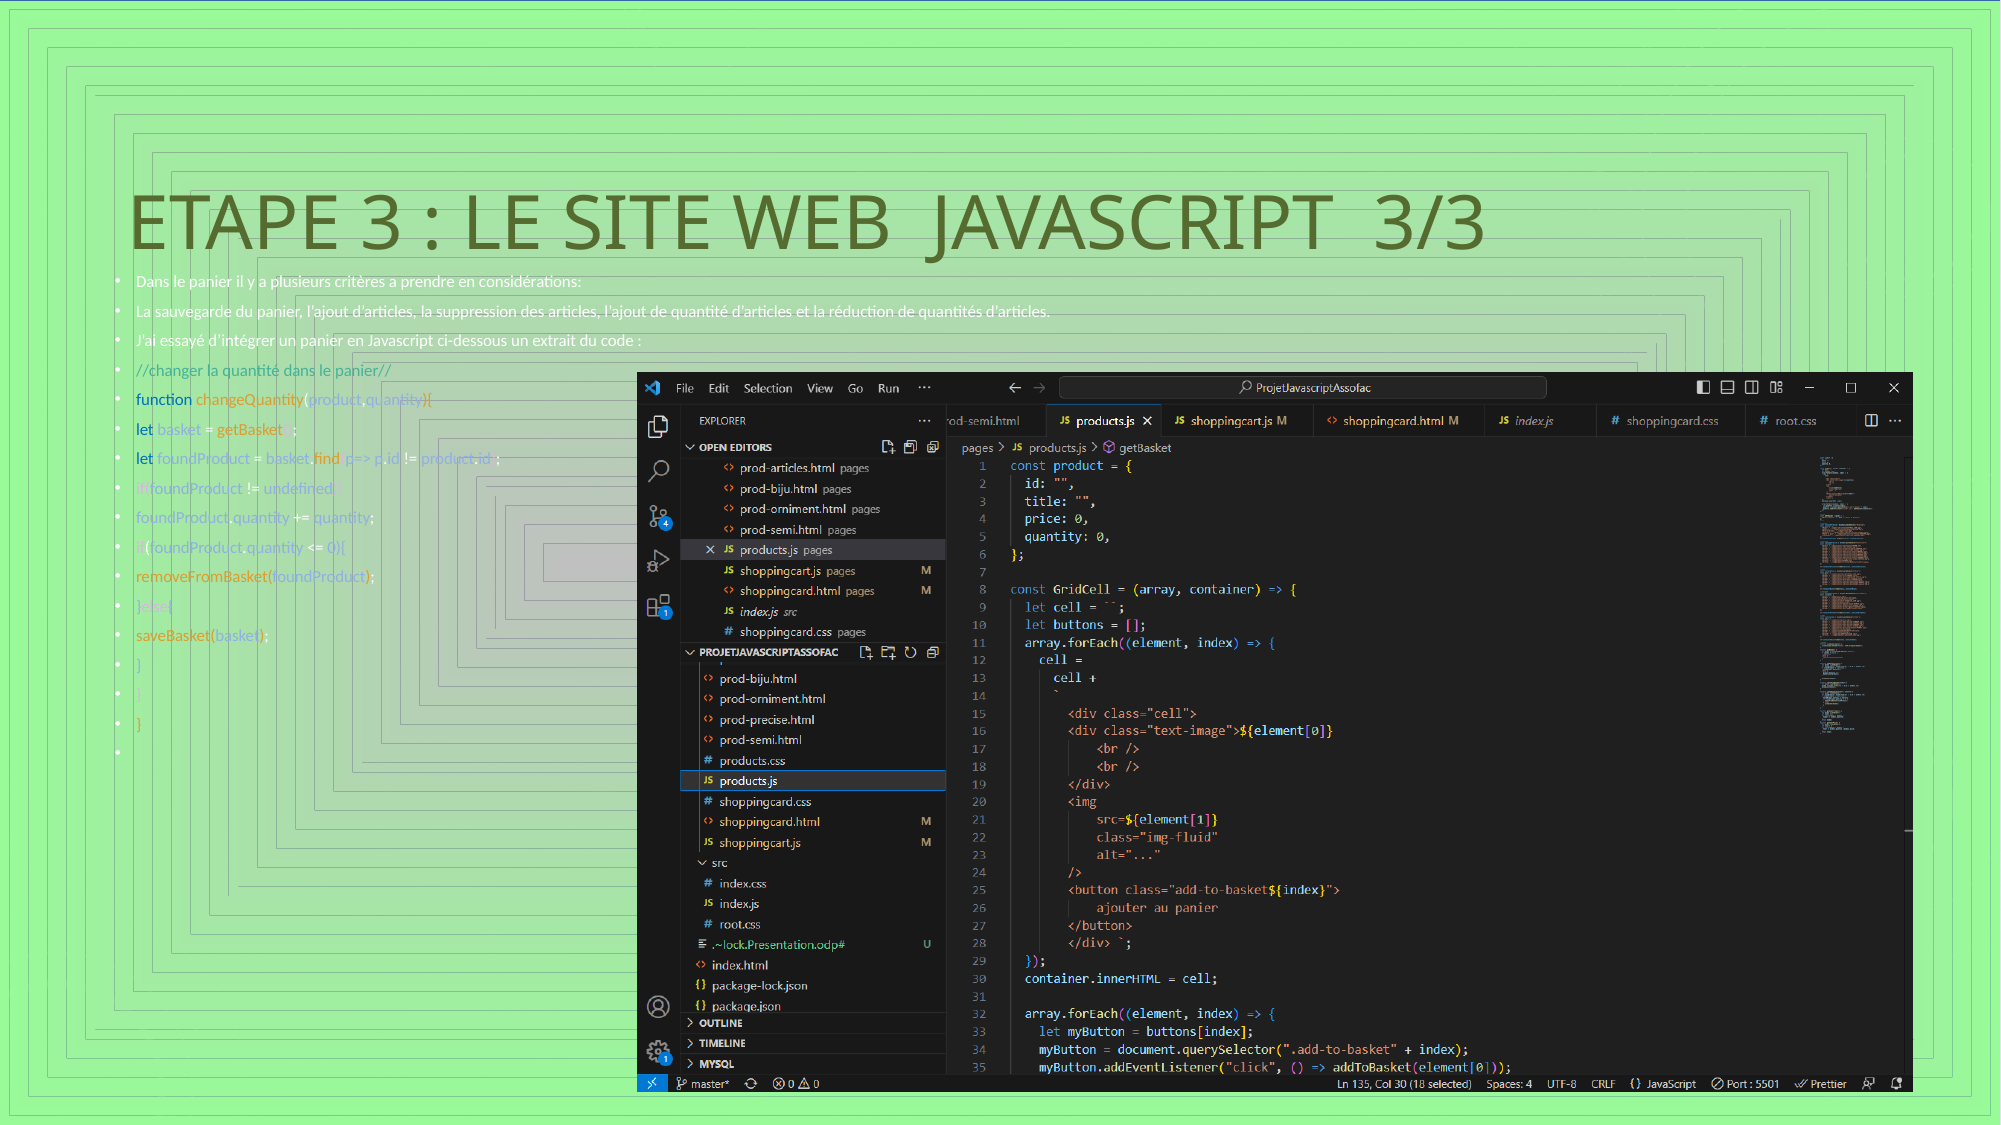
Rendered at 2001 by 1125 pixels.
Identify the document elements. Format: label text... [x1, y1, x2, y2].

picture [637, 372, 1913, 1092]
list Dans le panier il y a plusieurs critères a prendre en considérations: La sauvegarde du panier, l’ajout d’articles, la suppression des articles, l’ajout de quantité d’articles et la réduction de quantités d’articles. J’ai essayé d’intégrer un panier en Javascript ci-dessous un extrait du code : //changer la quantité dans le panier// function changeQuantity(product,quantity){ let basket = getBasket(); let foundProduct = basket.find(p=> p.id != product.id); if(foundProduct != undefined){ foundProduct.quantity += quantity; if(foundProduct.quantity <= 0){ removeFromBasket(foundProduct); }else{ saveBasket(basket); } } } [99, 263, 1126, 751]
text_box [0, 0, 2000, 1125]
title ETAPE 3 : le site web Javascript 3/3 [112, 99, 1775, 339]
